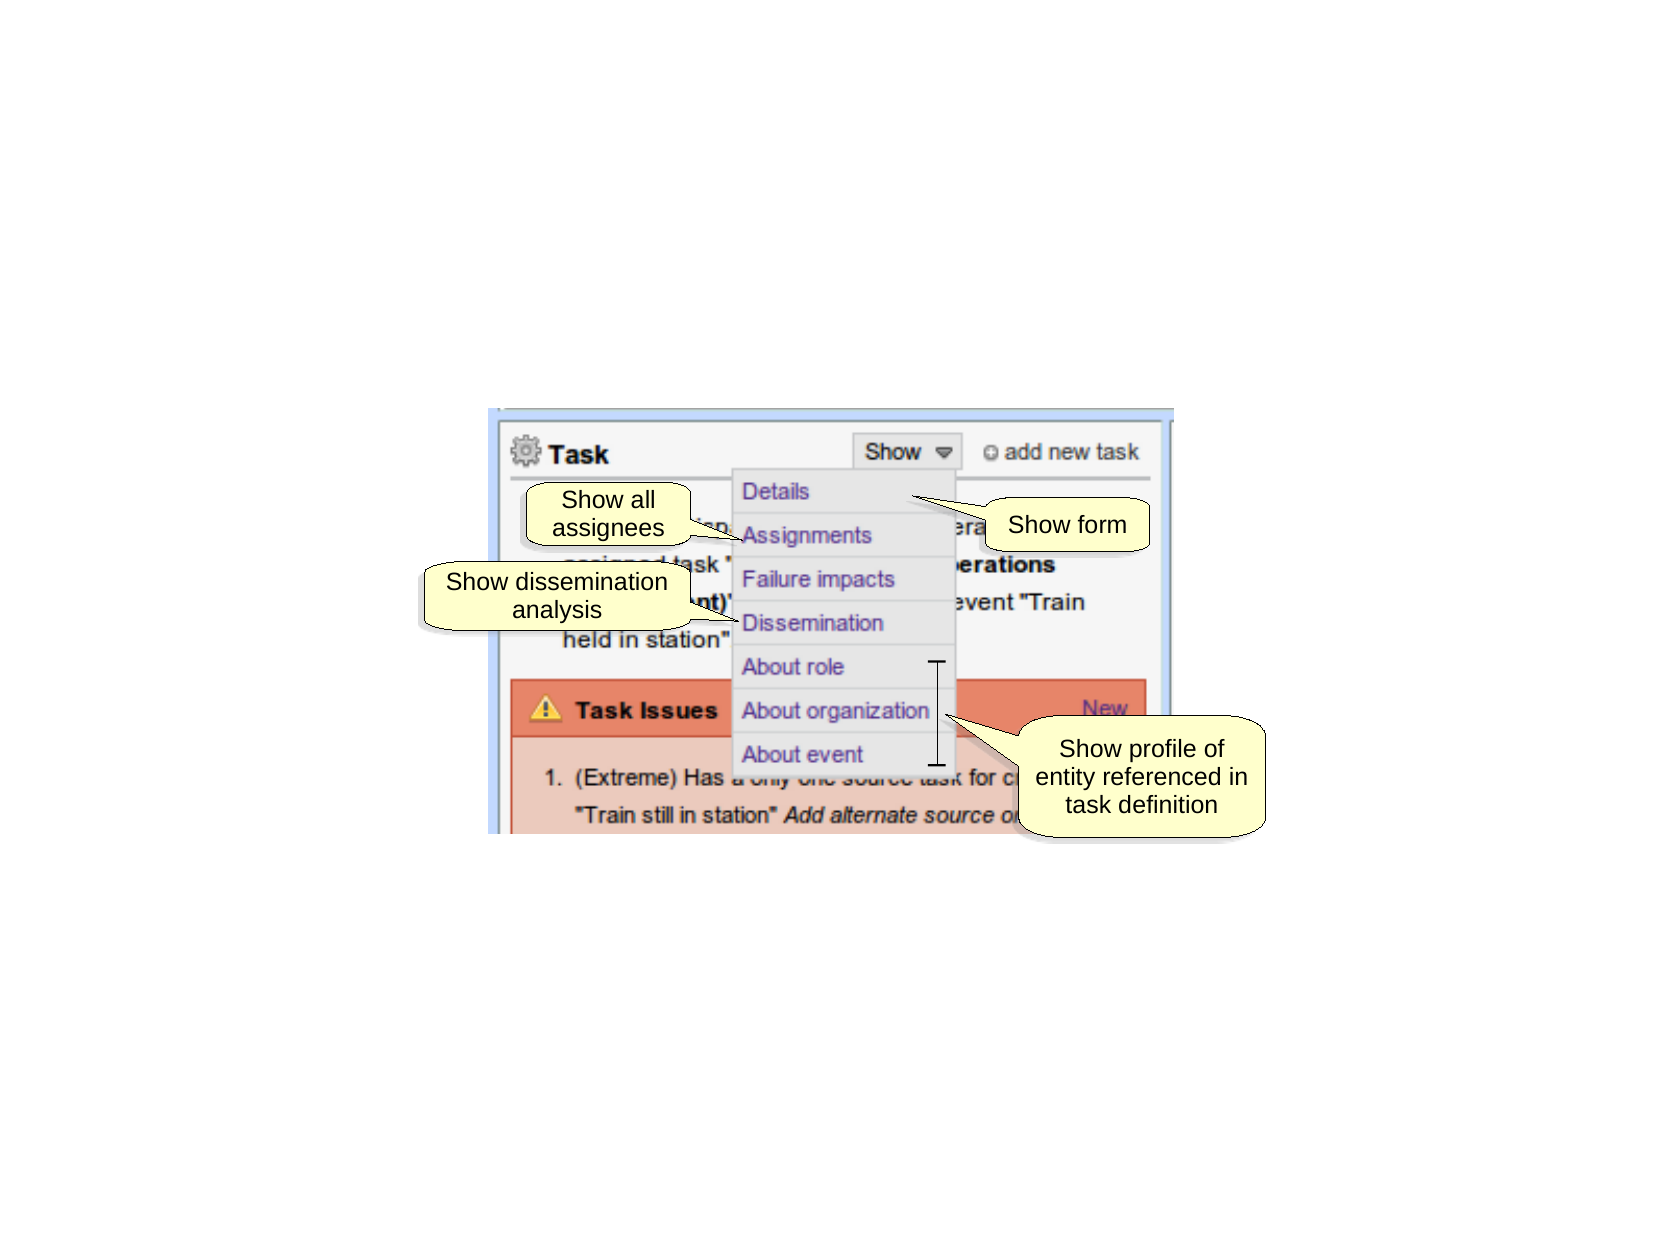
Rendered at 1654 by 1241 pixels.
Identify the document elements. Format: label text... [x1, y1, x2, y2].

picture [488, 408, 1174, 834]
text_box Show form [912, 495, 1150, 552]
text_box Show dissemination analysis [424, 561, 739, 631]
text_box Show all assignees [526, 482, 743, 546]
text_box Show profile of entity referenced in task definition [945, 714, 1266, 838]
